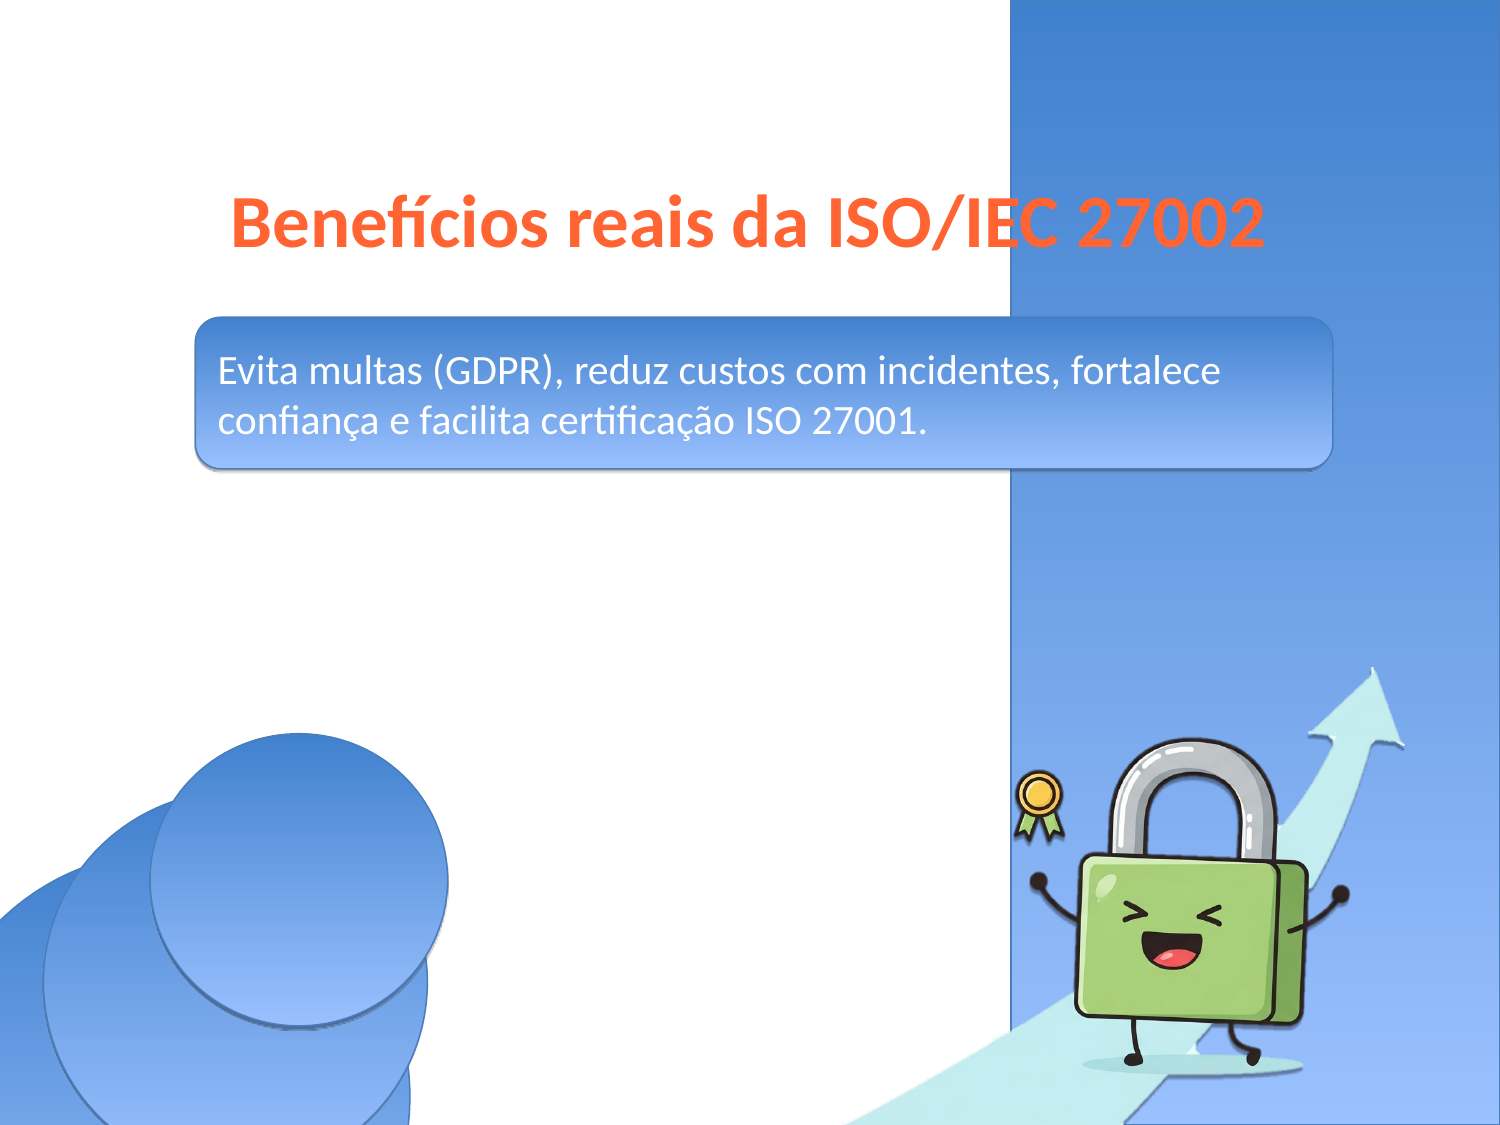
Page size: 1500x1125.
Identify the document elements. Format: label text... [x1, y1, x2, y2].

picture [750, 645, 1500, 1125]
text_box [1011, 0, 1500, 645]
text_box [0, 733, 448, 1125]
text_box Evita multas (GDPR), reduz custos com incidentes, fortalece confiança e facilita certificação ISO 27001. [195, 317, 1333, 469]
text_box Benefícios reais da ISO/IEC 27002 [215, 119, 1285, 272]
